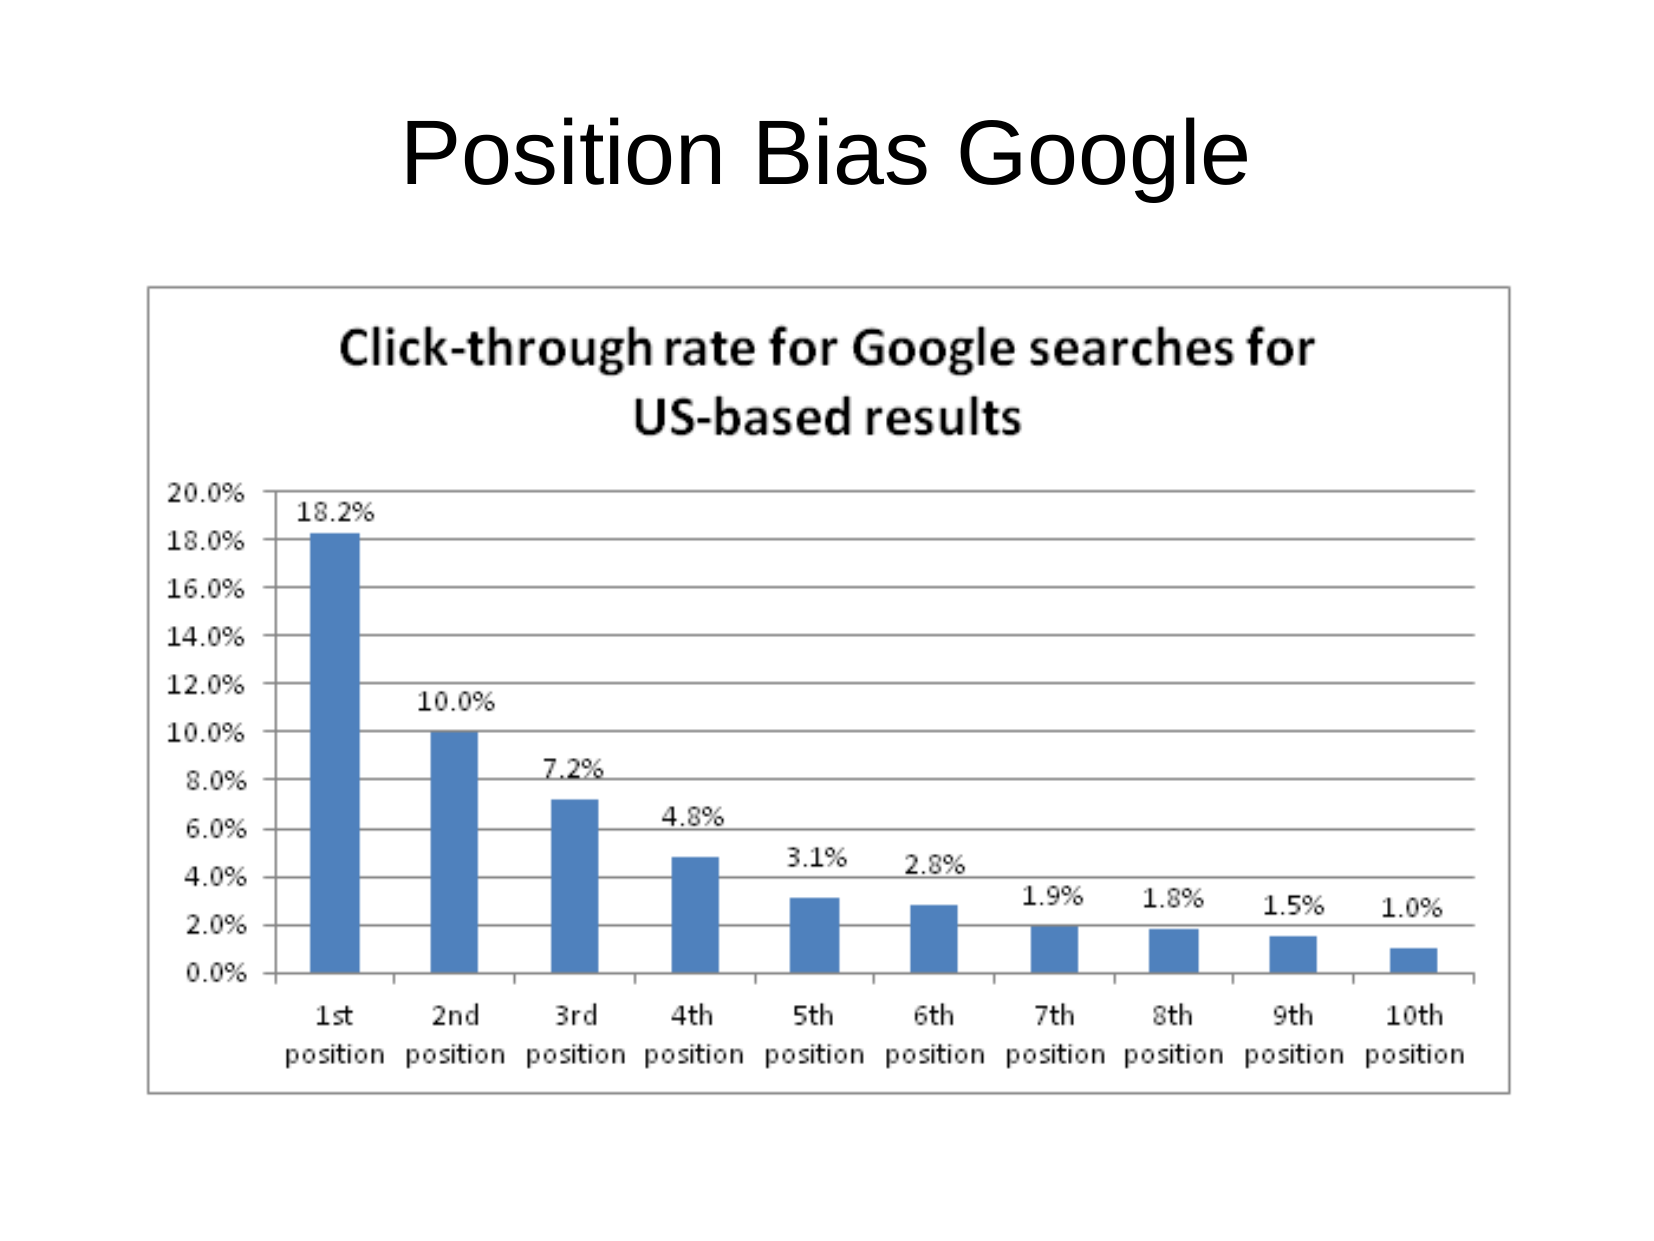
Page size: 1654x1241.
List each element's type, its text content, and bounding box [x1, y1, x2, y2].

title Position Bias Google [82, 49, 1571, 257]
picture [143, 282, 1516, 1100]
